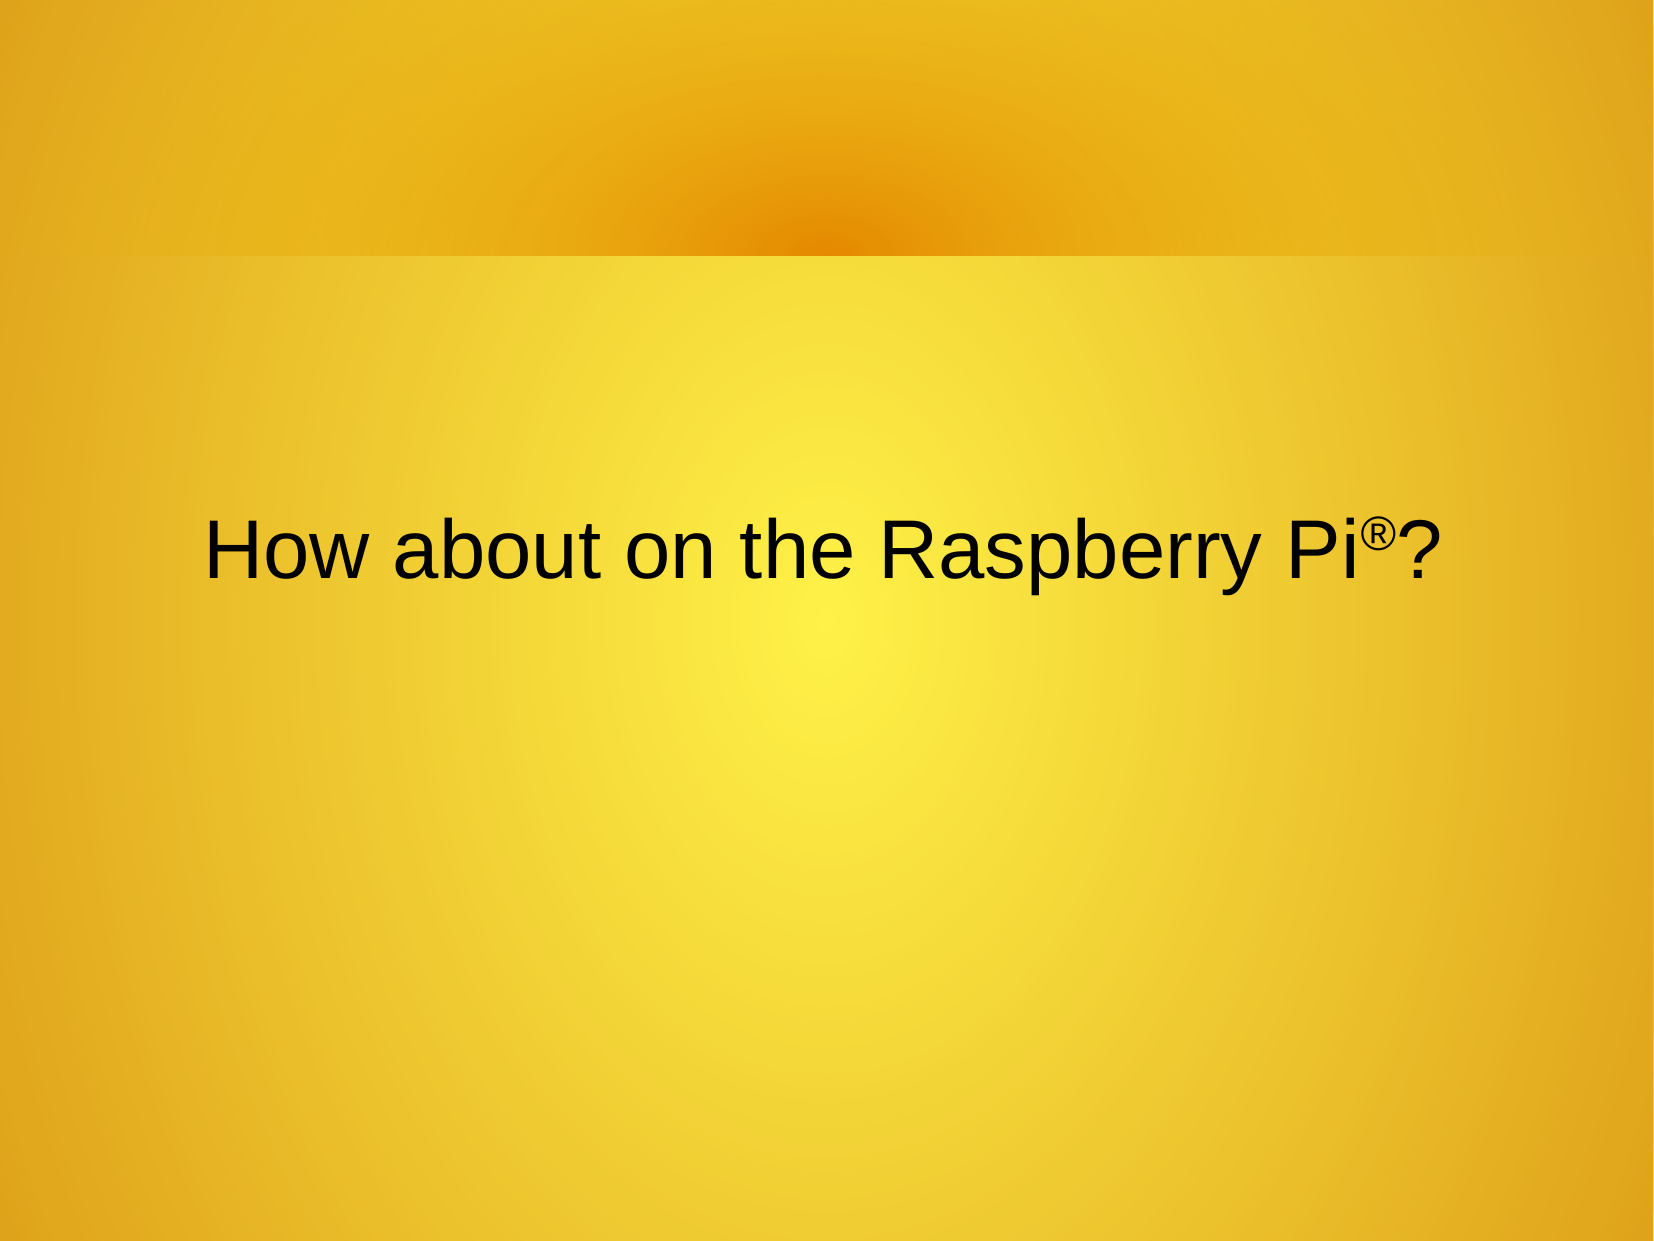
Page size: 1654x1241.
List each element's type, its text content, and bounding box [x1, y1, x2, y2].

subtitle How about on the Raspberry Pi®? [78, 70, 1567, 1036]
